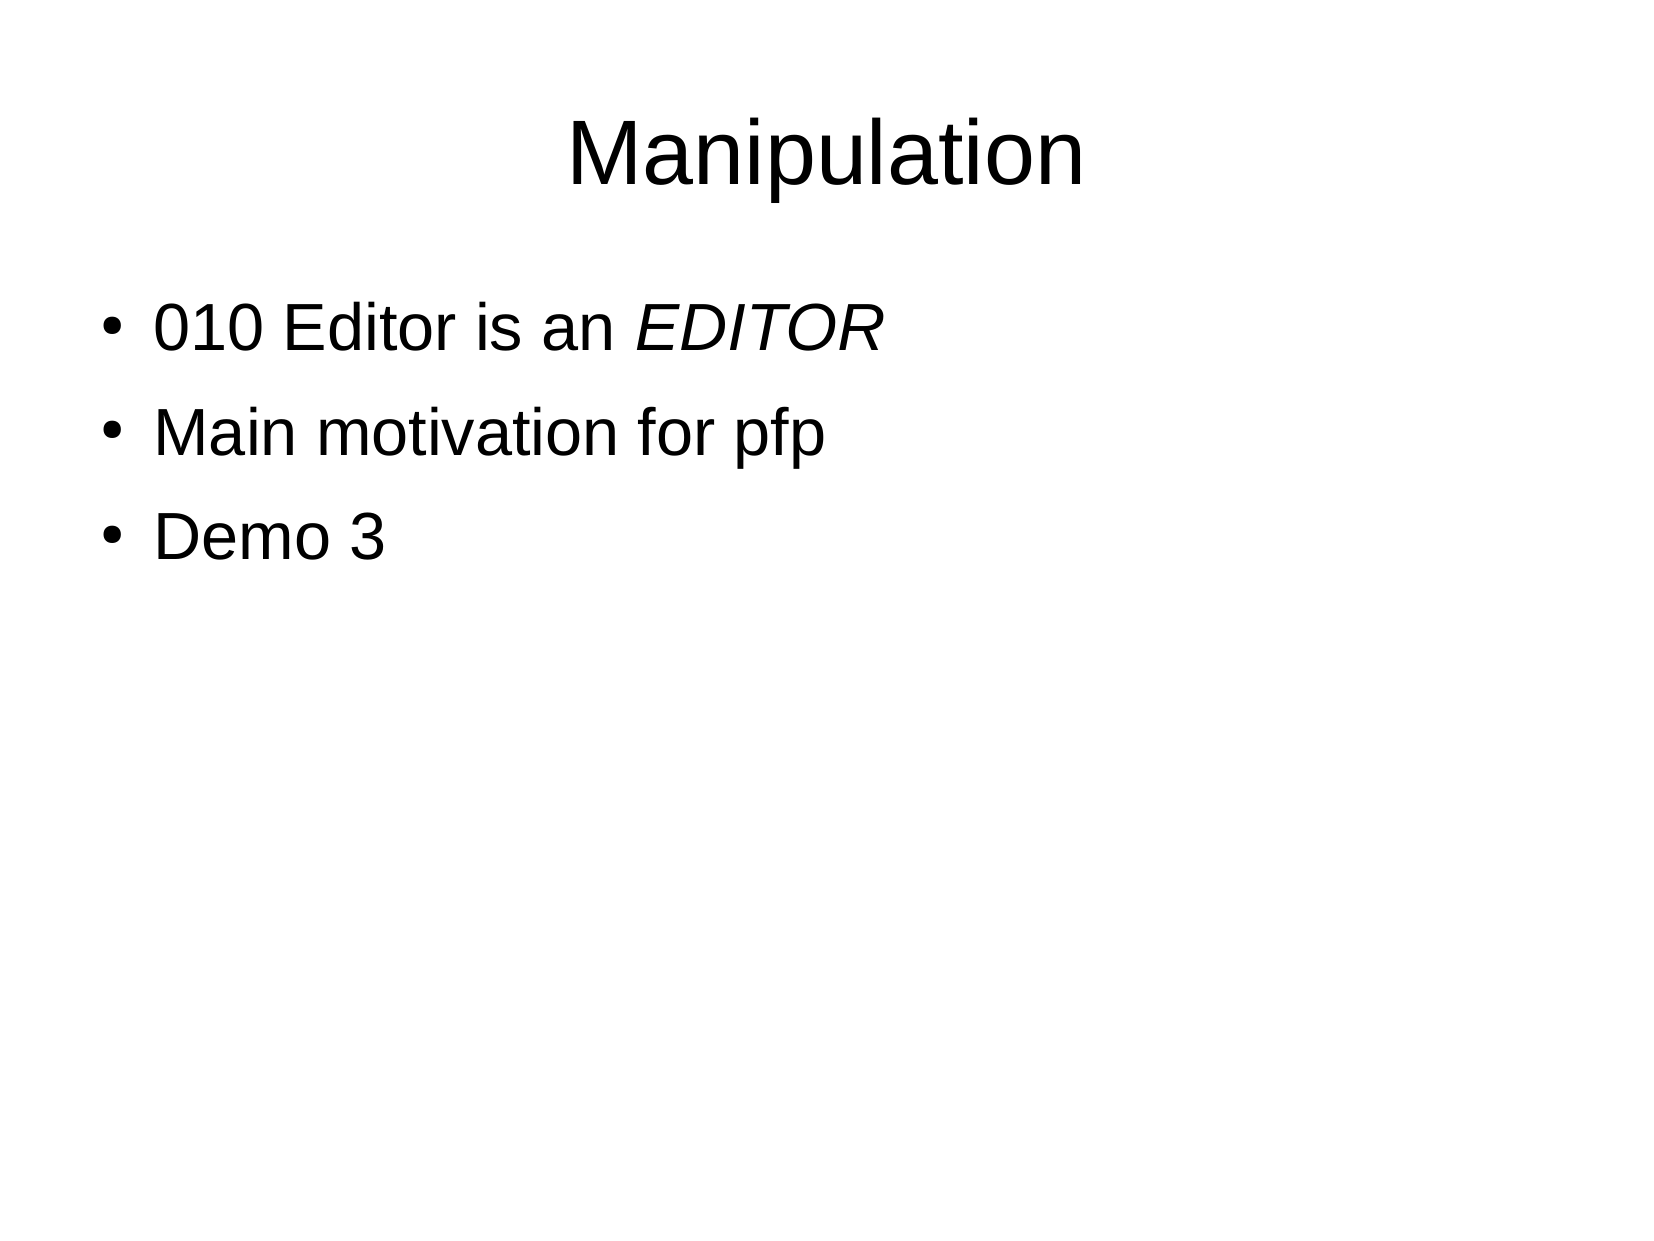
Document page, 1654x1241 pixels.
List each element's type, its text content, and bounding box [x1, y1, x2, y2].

title Manipulation [82, 49, 1571, 257]
list 010 Editor is an EDITOR Main motivation for pfp Demo 3 [82, 290, 1571, 1010]
